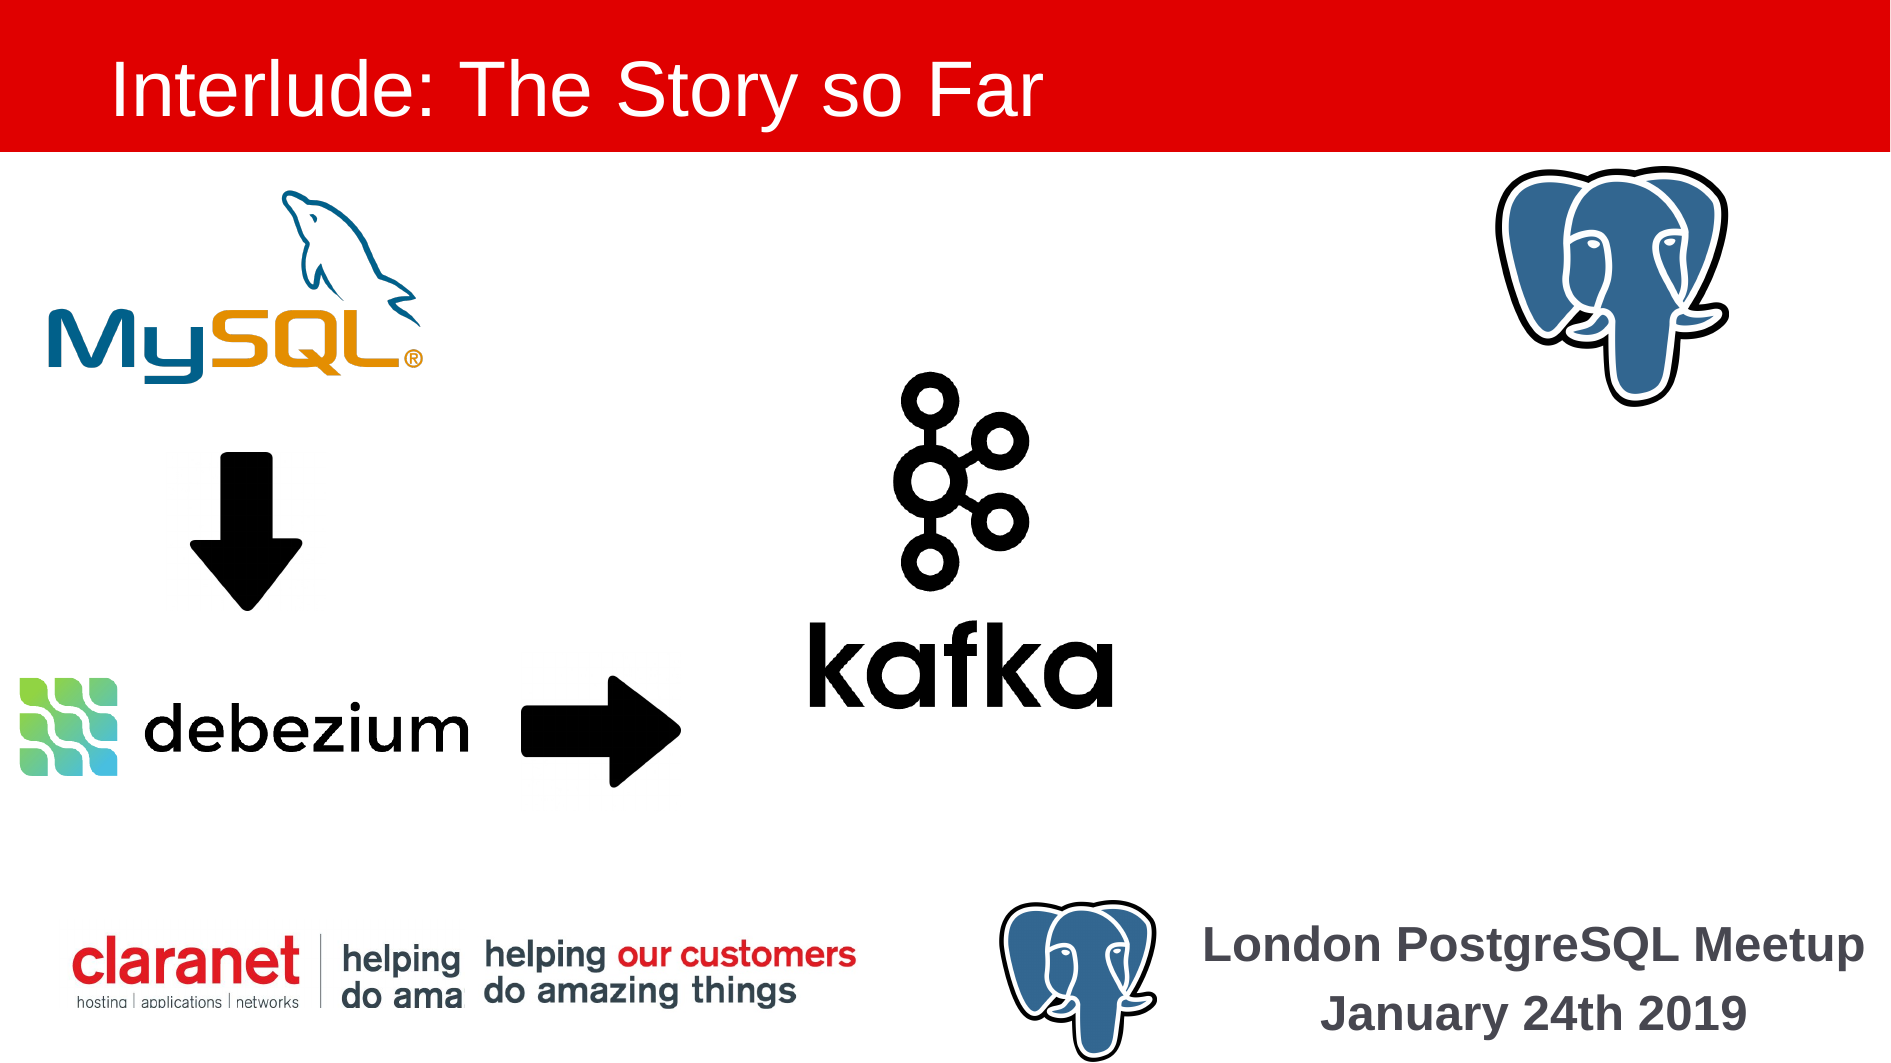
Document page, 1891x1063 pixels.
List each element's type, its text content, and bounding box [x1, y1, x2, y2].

picture [59, 919, 190, 1008]
picture [521, 652, 681, 811]
picture [48, 190, 423, 384]
picture [166, 452, 326, 611]
picture [477, 897, 887, 1040]
picture [999, 900, 1157, 1062]
picture [1495, 166, 1729, 407]
picture [772, 336, 1147, 744]
picture [0, 657, 492, 803]
text_box Interlude: The Story so Far [94, 30, 1796, 208]
